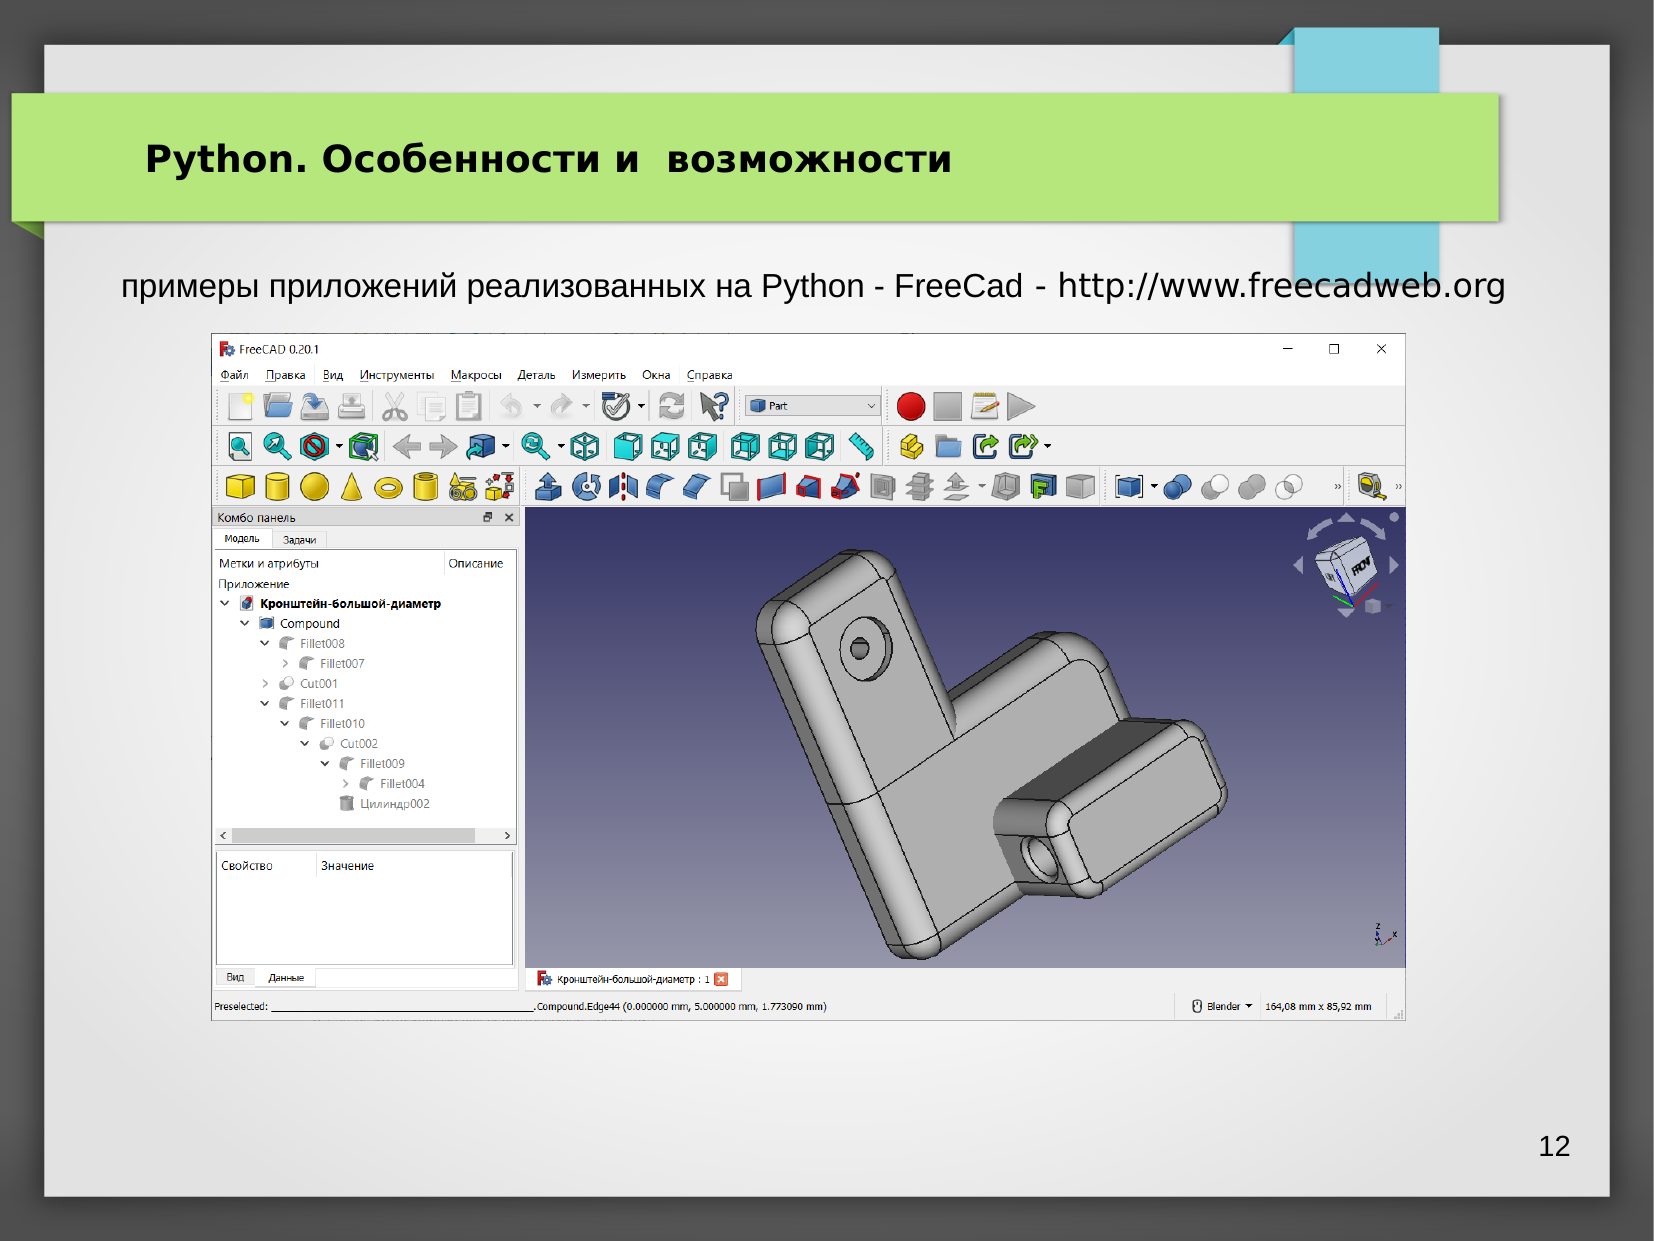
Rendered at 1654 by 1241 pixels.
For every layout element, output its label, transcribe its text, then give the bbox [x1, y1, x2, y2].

picture [0, 0, 1654, 1241]
text_box Python. Особенности и возможности [129, 129, 969, 189]
text_box примеры приложений реализованных на Python - FreeCad - http://www.freecadweb.org [106, 259, 1554, 349]
